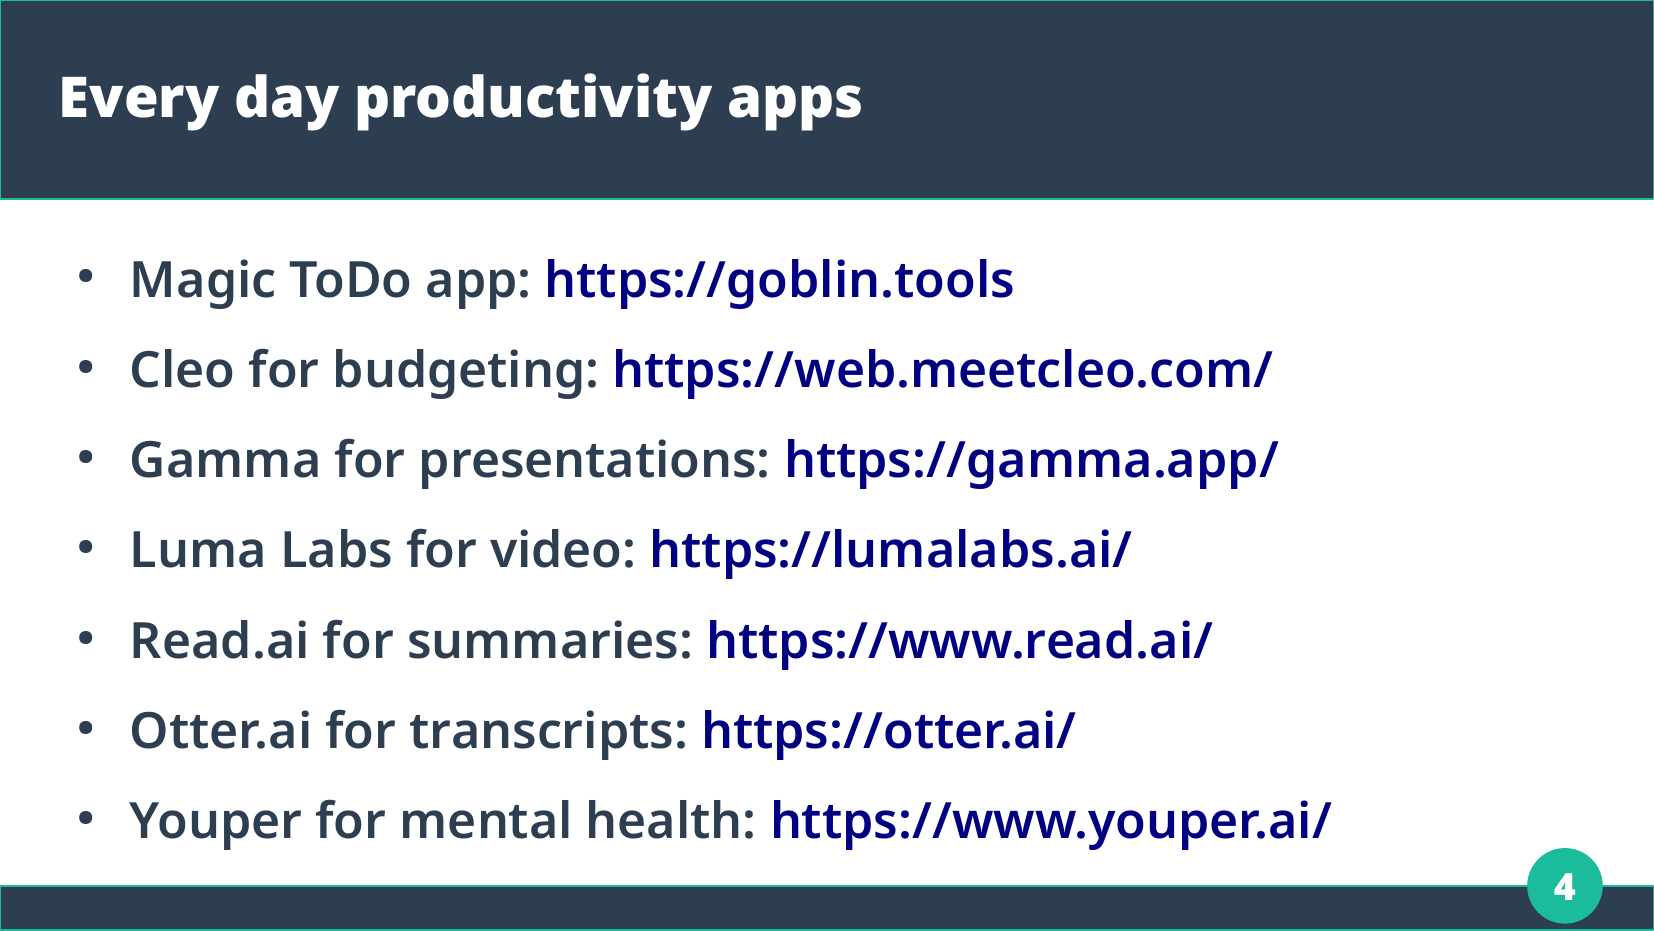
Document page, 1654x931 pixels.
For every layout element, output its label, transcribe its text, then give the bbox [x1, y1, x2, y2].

title Every day productivity apps [59, 37, 1595, 155]
list Magic ToDo app: https://goblin.tools Cleo for budgeting: https://web.meetcleo.com/ Gamma for presentations: https://gamma.app/ Luma Labs for video: https://lumalabs.ai/ Read.ai for summaries: https://www.read.ai/ Otter.ai for transcripts: https://otter.ai/ Youper for mental health: https://www.youper.ai/ [59, 243, 1595, 864]
